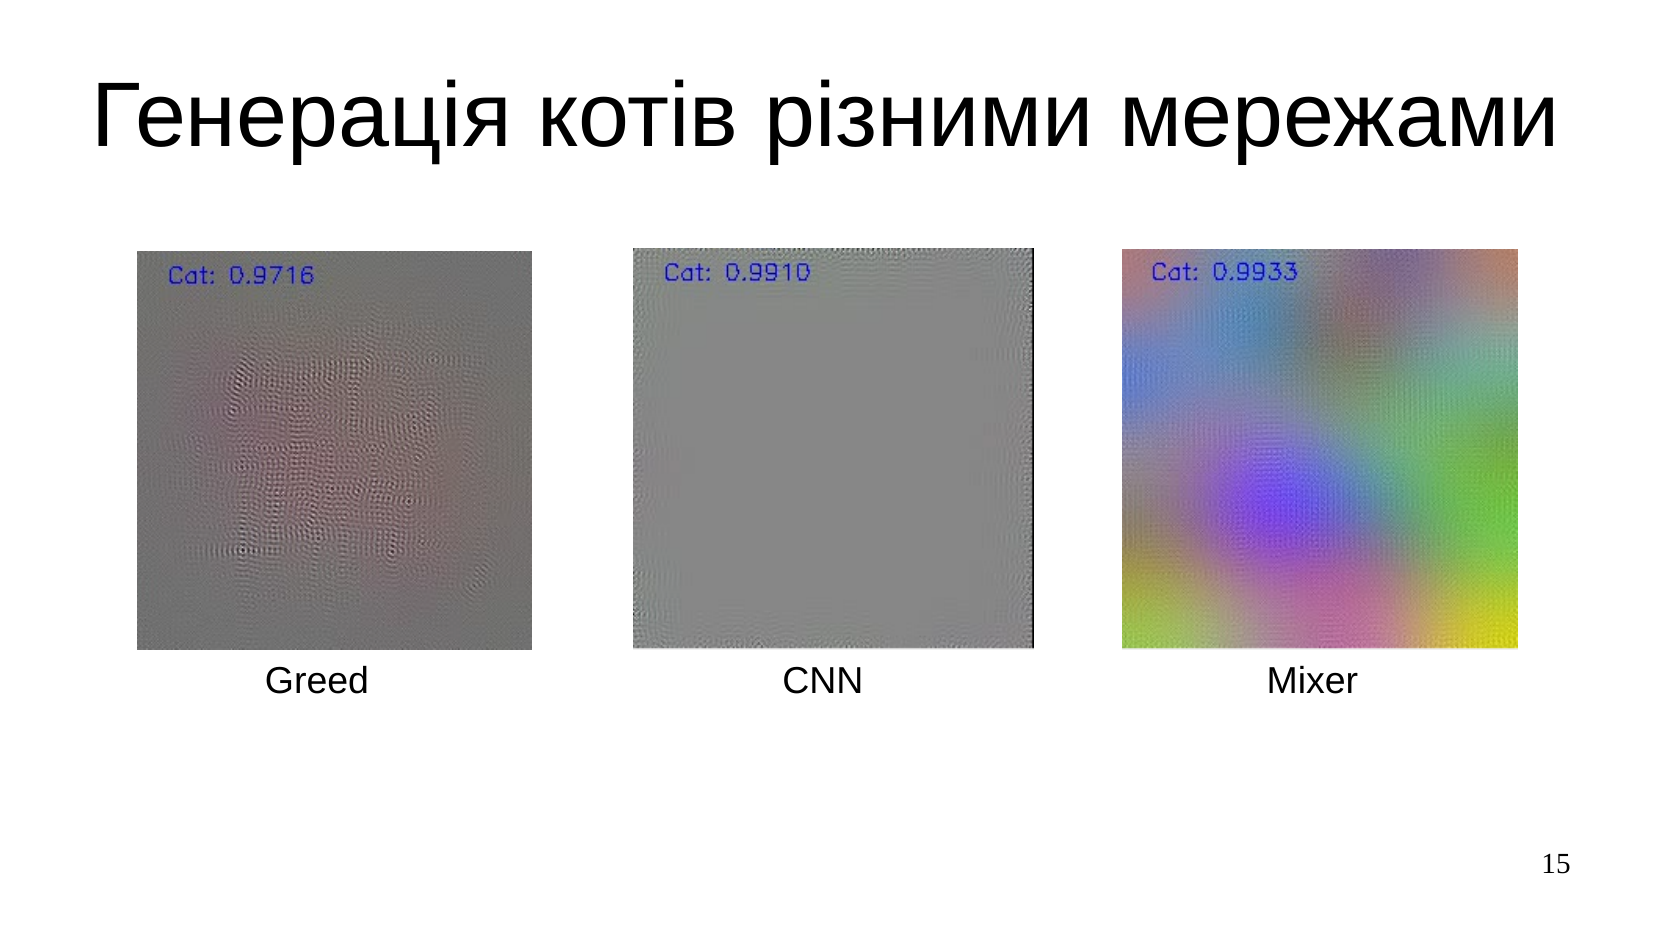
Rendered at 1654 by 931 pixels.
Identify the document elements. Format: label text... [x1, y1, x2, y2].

picture [1122, 249, 1518, 650]
text_box CNN [767, 651, 879, 709]
title Генерація котів різними мережами [82, 37, 1571, 193]
text_box Mixer [1251, 651, 1374, 709]
picture [137, 251, 532, 650]
picture [633, 248, 1034, 650]
text_box Greed [250, 651, 384, 709]
